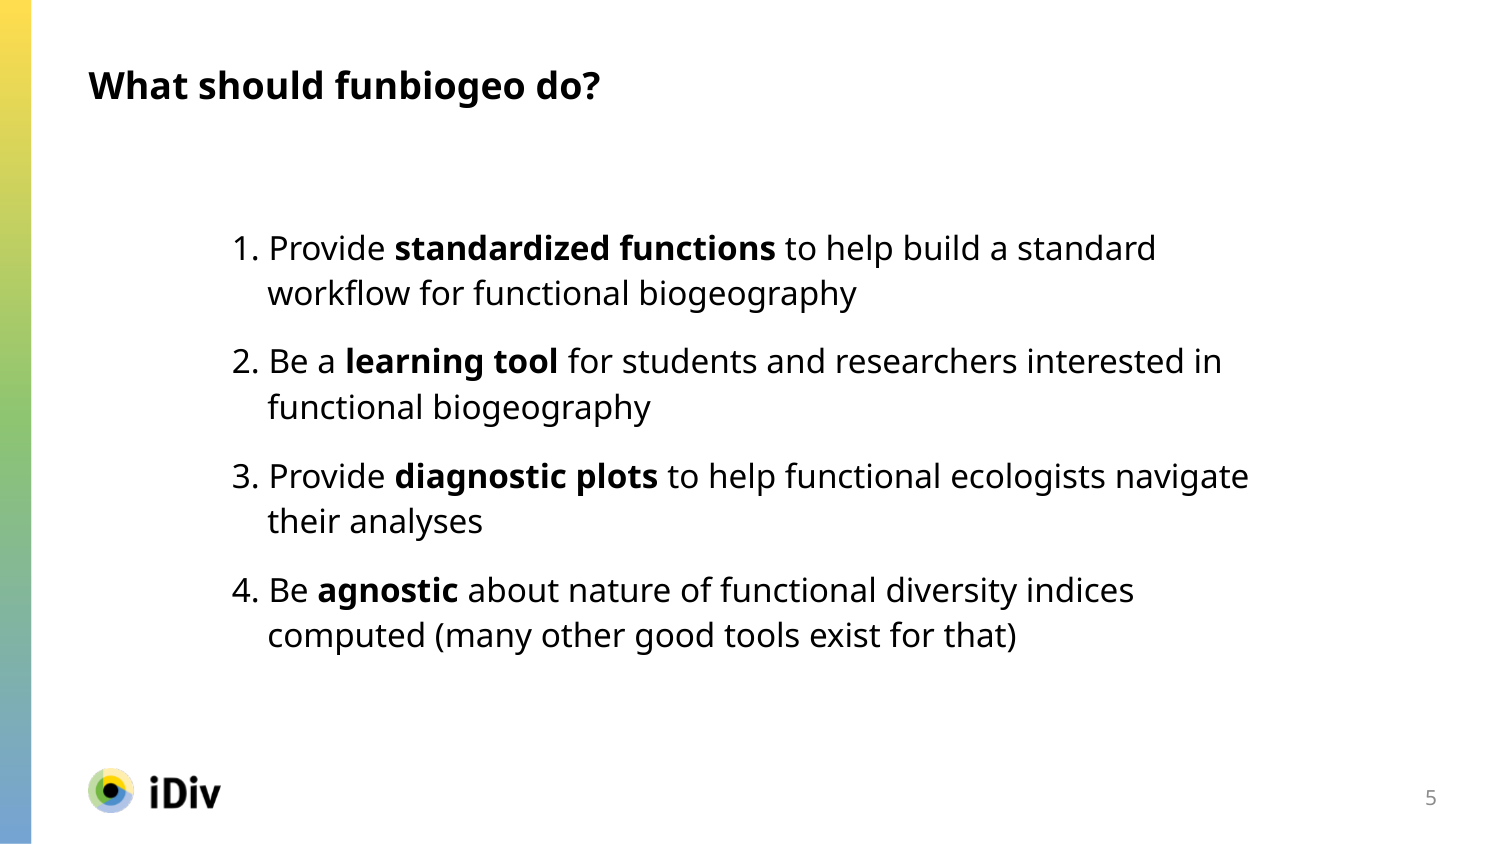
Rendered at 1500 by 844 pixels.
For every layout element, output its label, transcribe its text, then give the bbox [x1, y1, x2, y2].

text_box Provide standardized functions to help build a standard workflow for functional biogeography Be a learning tool for students and researchers interested in functional biogeography Provide diagnostic plots to help functional ecologists navigate their analyses Be agnostic about nature of functional diversity indices computed (many other good tools exist for that) [217, 217, 1283, 627]
picture [0, 0, 1500, 844]
list What should funbiogeo do? [88, 61, 1437, 157]
slide_number 7 [1240, 767, 1437, 813]
